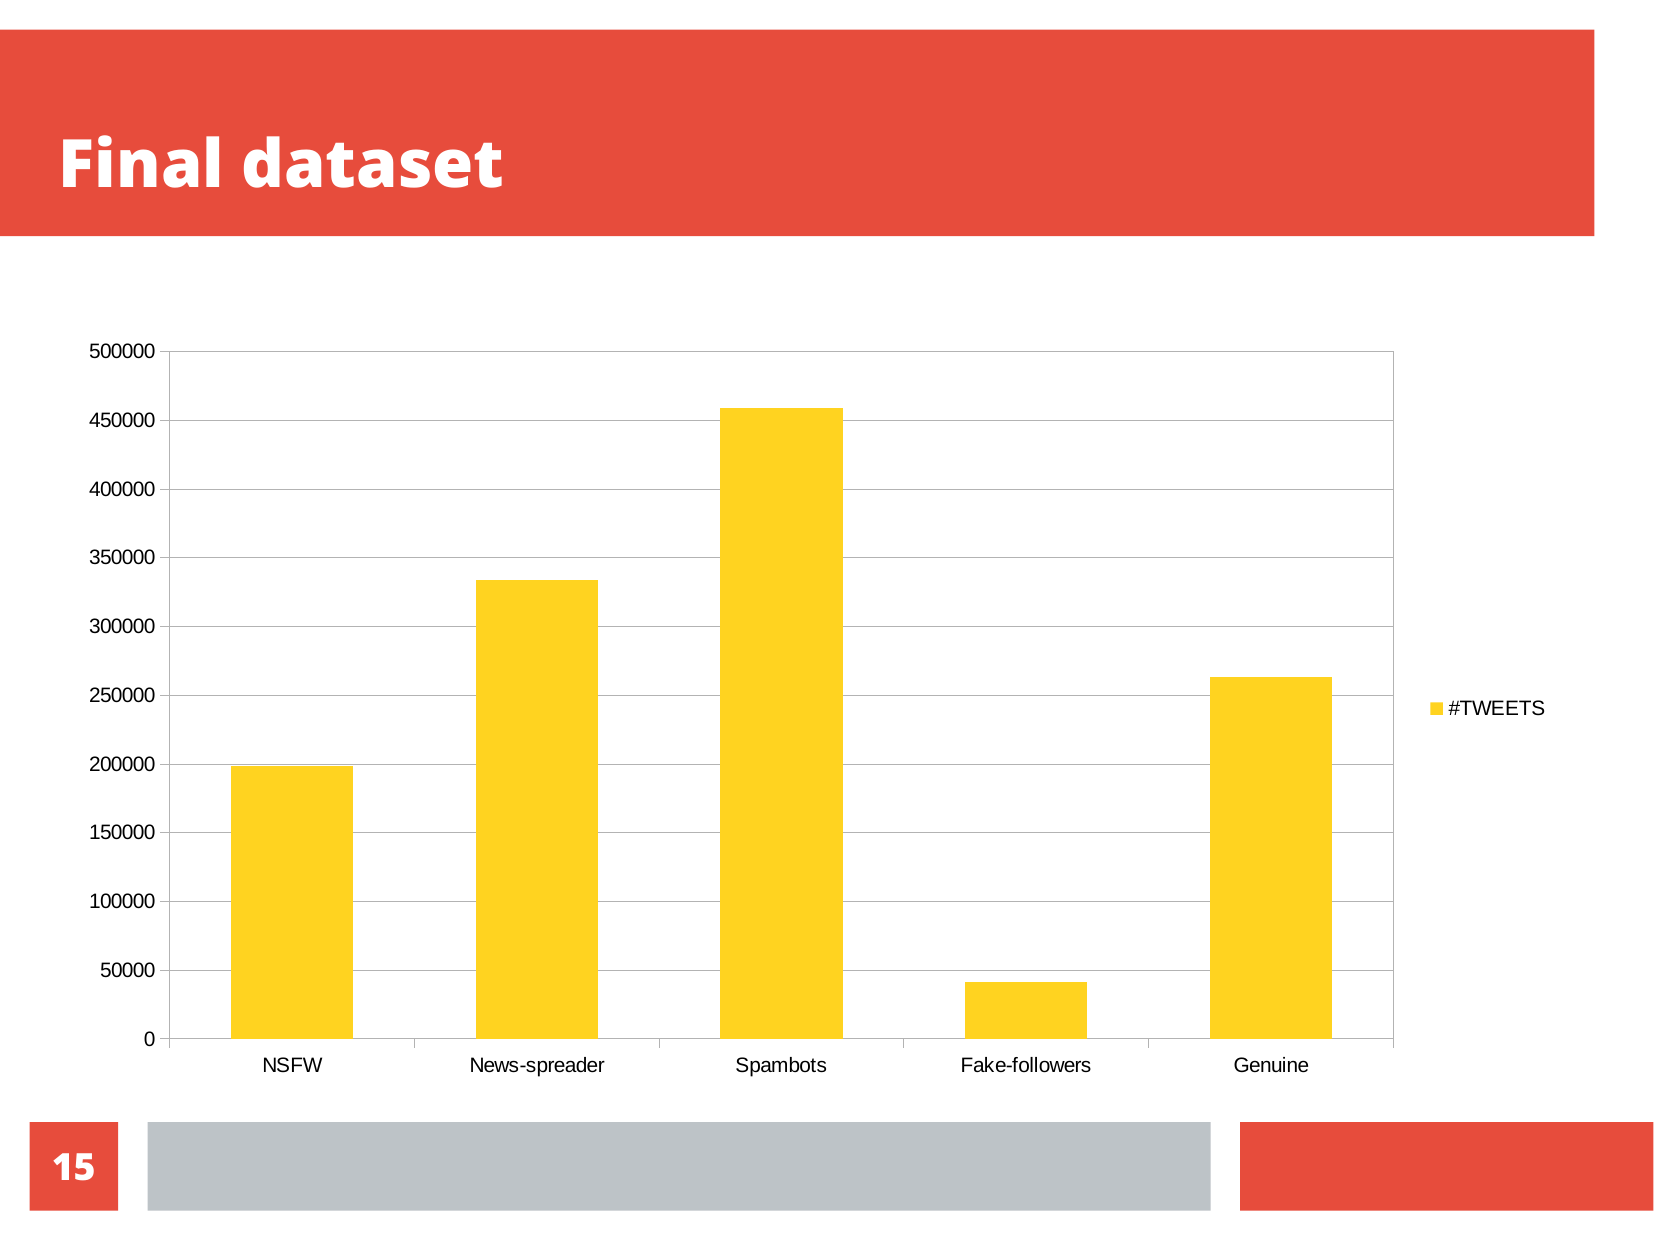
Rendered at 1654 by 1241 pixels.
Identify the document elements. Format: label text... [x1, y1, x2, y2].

chart [59, 324, 1565, 1093]
title Final dataset [59, 59, 1595, 207]
